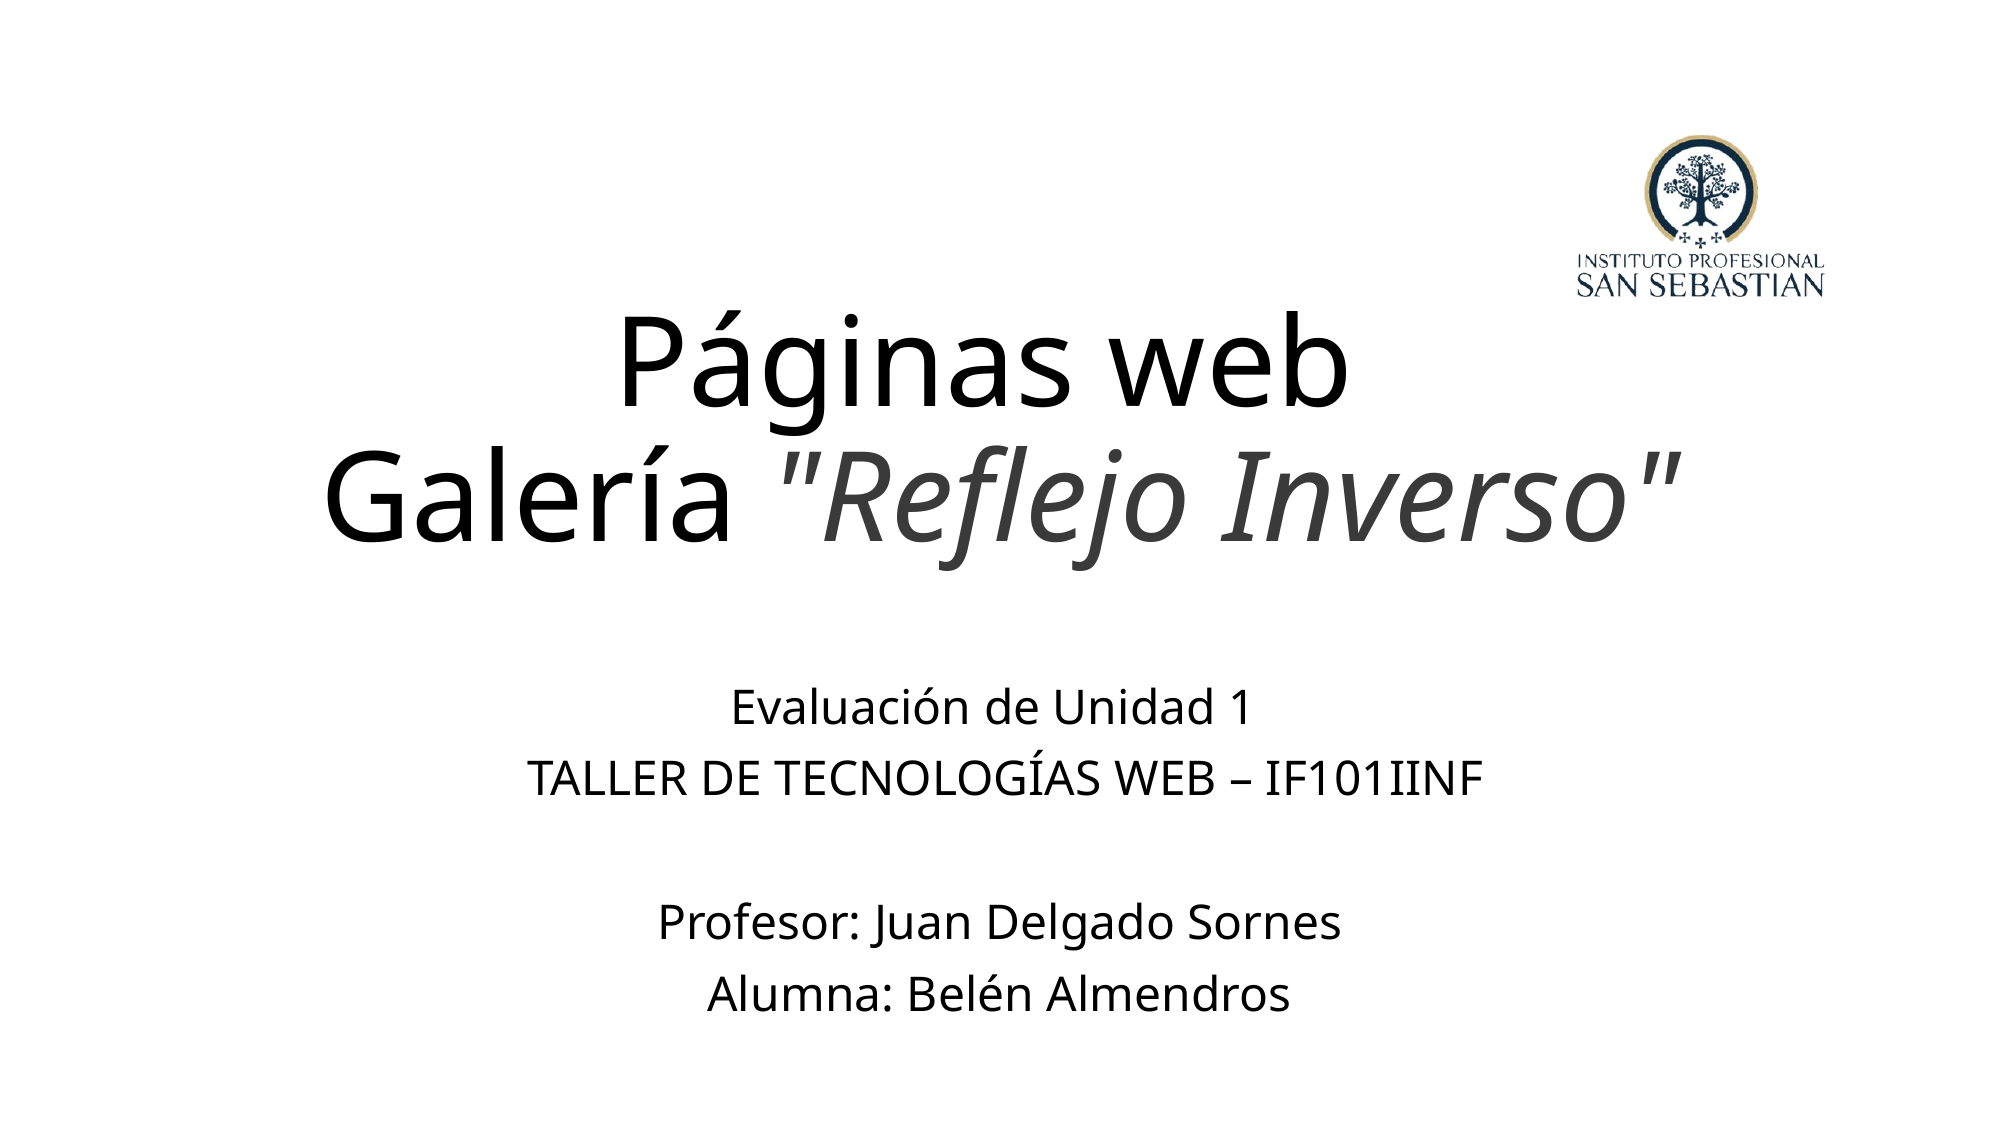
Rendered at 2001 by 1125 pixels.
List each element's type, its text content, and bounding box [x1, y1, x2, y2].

picture [1546, 66, 1855, 380]
title Páginas web Galería "Reflejo Inverso" [249, 184, 1750, 576]
subtitle Evaluación de Unidad 1 TALLER DE TECNOLOGÍAS WEB – IF101IINF Profesor: Juan Delgado Sornes Alumna: Belén Almendros [106, 675, 1894, 1125]
